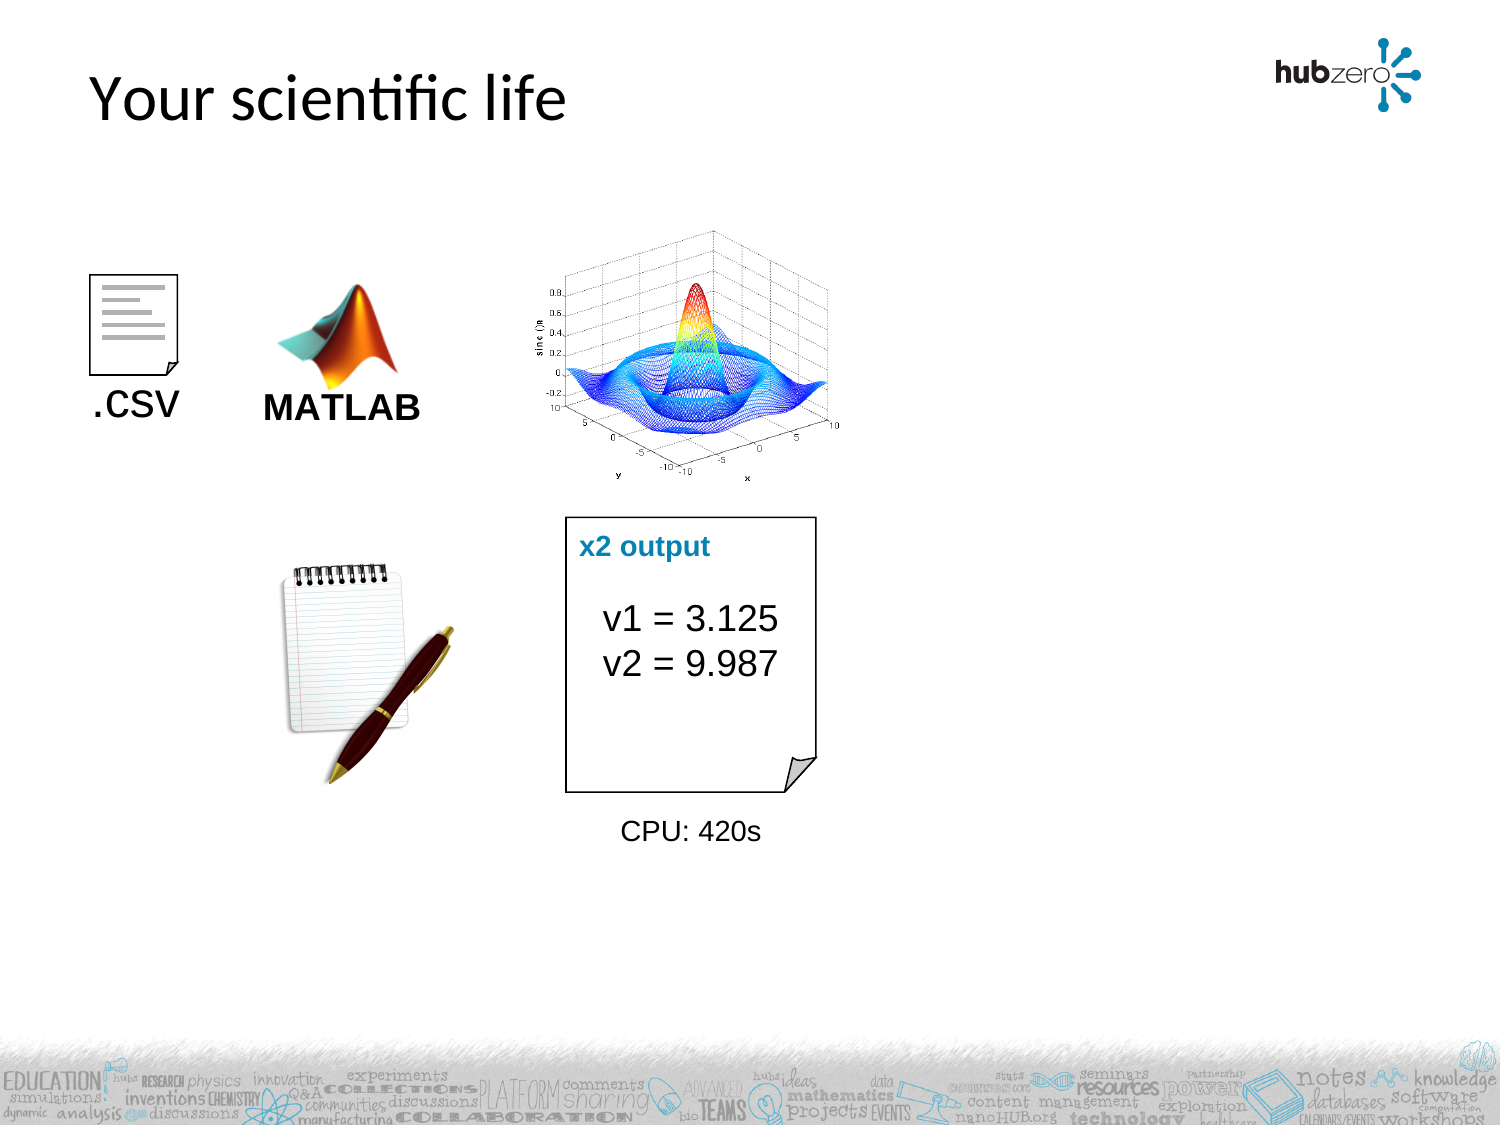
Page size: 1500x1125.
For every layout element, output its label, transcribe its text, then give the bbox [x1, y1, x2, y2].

text_box MATLAB [248, 375, 434, 436]
text_box CPU: 420s [605, 804, 777, 856]
picture [521, 209, 859, 497]
text_box [89, 274, 178, 360]
title Your scientific life [75, 44, 1426, 144]
text_box .csv [76, 360, 195, 436]
text_box v1 = 3.125 v2 = 9.987 [565, 517, 816, 793]
picture [277, 284, 398, 375]
picture [0, 1034, 1500, 1125]
picture [252, 554, 475, 792]
picture [1272, 35, 1424, 44]
text_box x2 output [564, 519, 726, 570]
